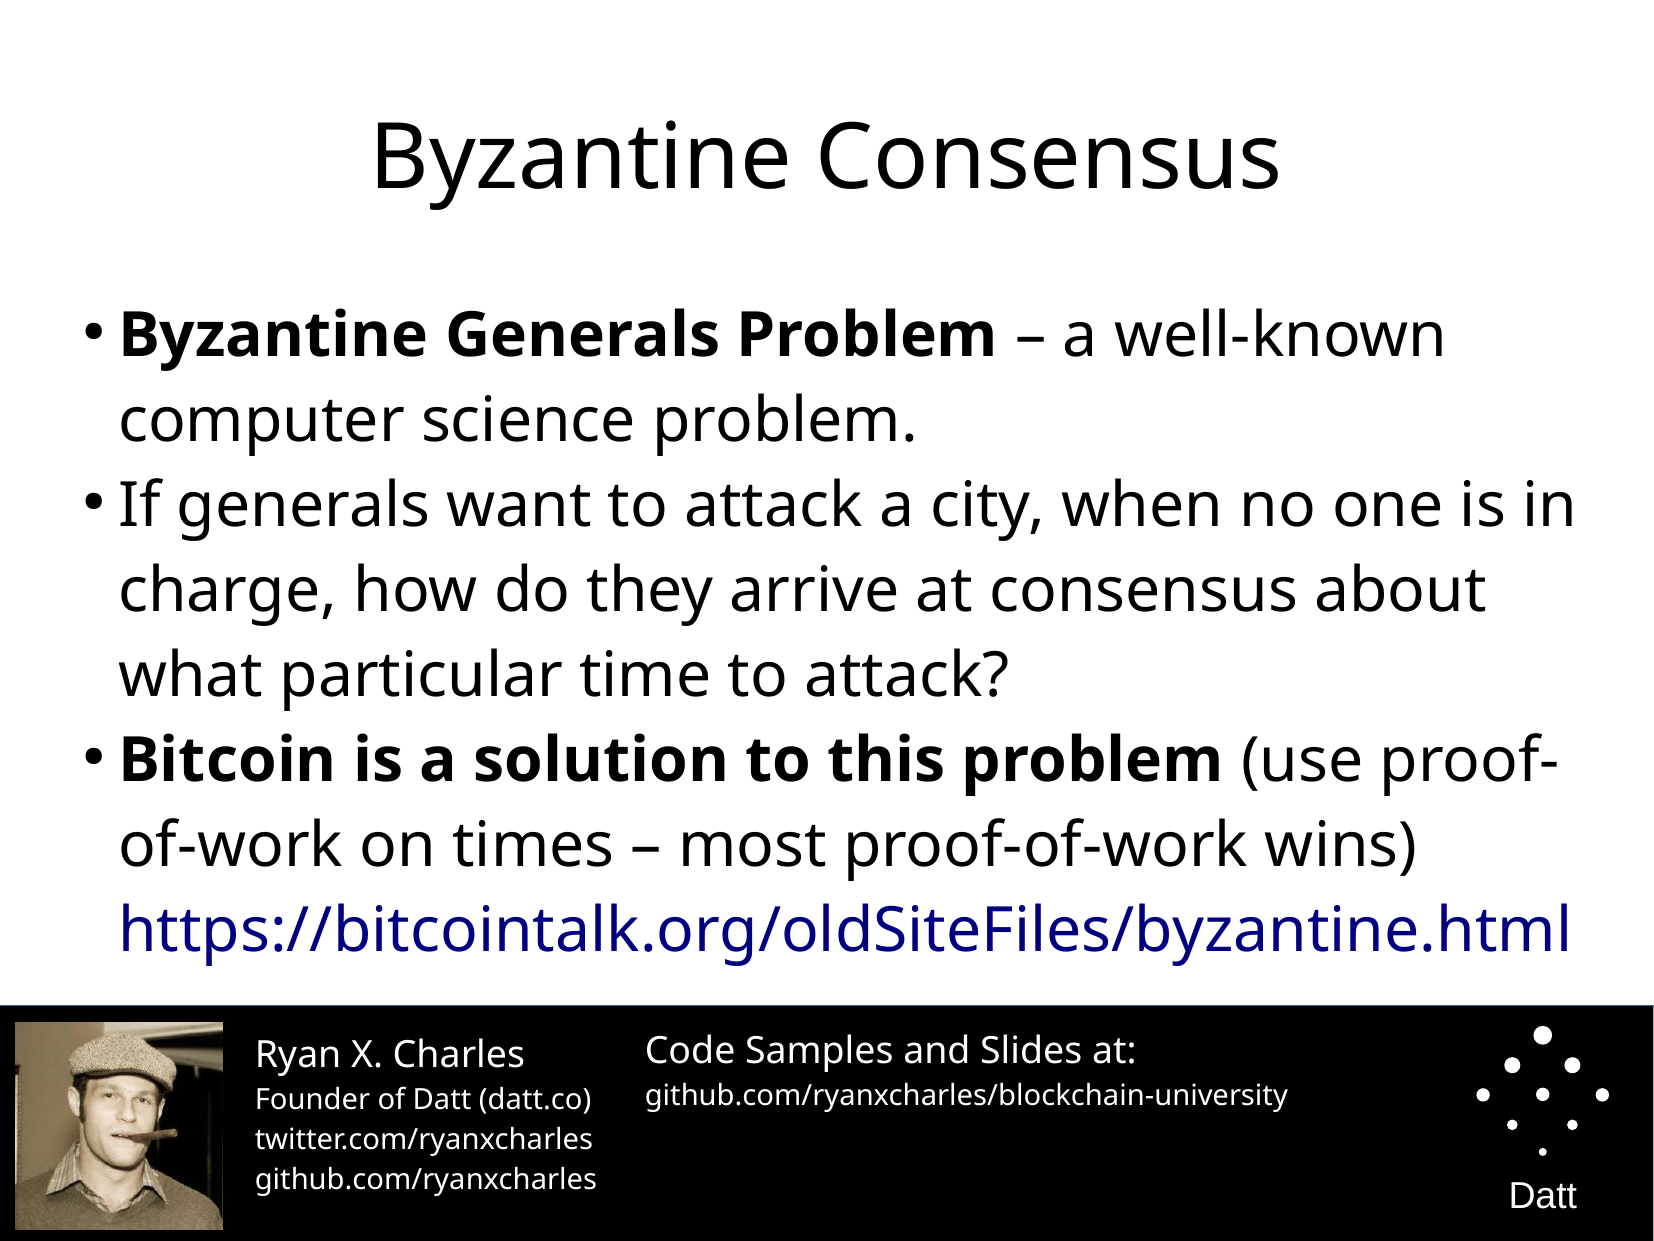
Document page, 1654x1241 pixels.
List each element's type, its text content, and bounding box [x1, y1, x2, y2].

text_box Datt [1452, 1167, 1633, 1241]
picture [15, 1022, 223, 1231]
text_box Ryan X. Charles Founder of Datt (datt.co) twitter.com/ryanxcharles github.com/ryanxcharles [240, 1020, 976, 1241]
subtitle Byzantine Generals Problem – a well-known computer science problem. If generals want to attack a city, when no one is in charge, how do they arrive at consensus about what particular time to attack? Bitcoin is a solution to this problem (use proof-of-work on times – most proof-of-work wins) https://bitcointalk.org/oldSiteFiles/byzantine.html [82, 290, 1636, 1010]
title Byzantine Consensus [82, 49, 1571, 257]
text_box Code Samples and Slides at: github.com/ryanxcharles/blockchain-university [630, 1015, 1403, 1156]
picture [1475, 1023, 1611, 1159]
text_box [0, 1005, 1654, 1241]
